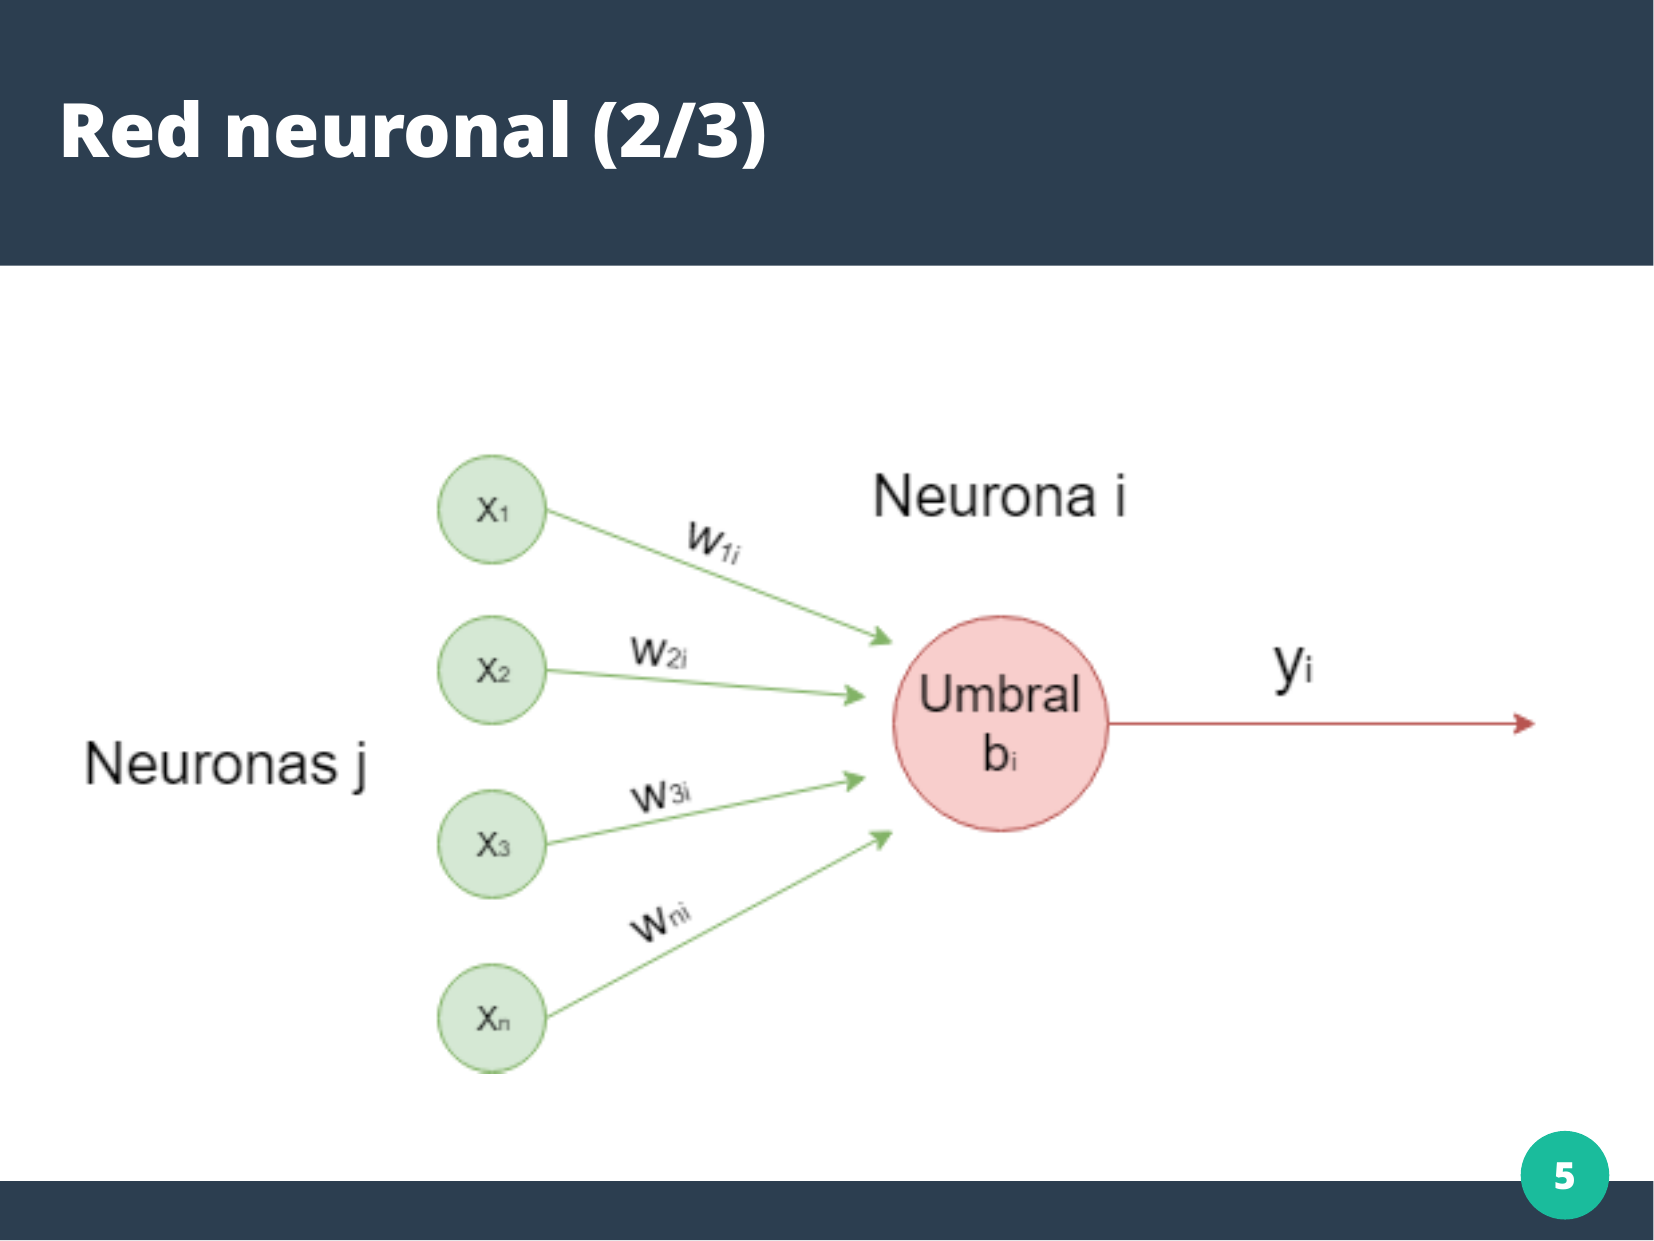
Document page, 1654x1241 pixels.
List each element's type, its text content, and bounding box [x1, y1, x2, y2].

title Red neuronal (2/3) [59, 49, 1595, 207]
picture [23, 402, 1560, 1074]
